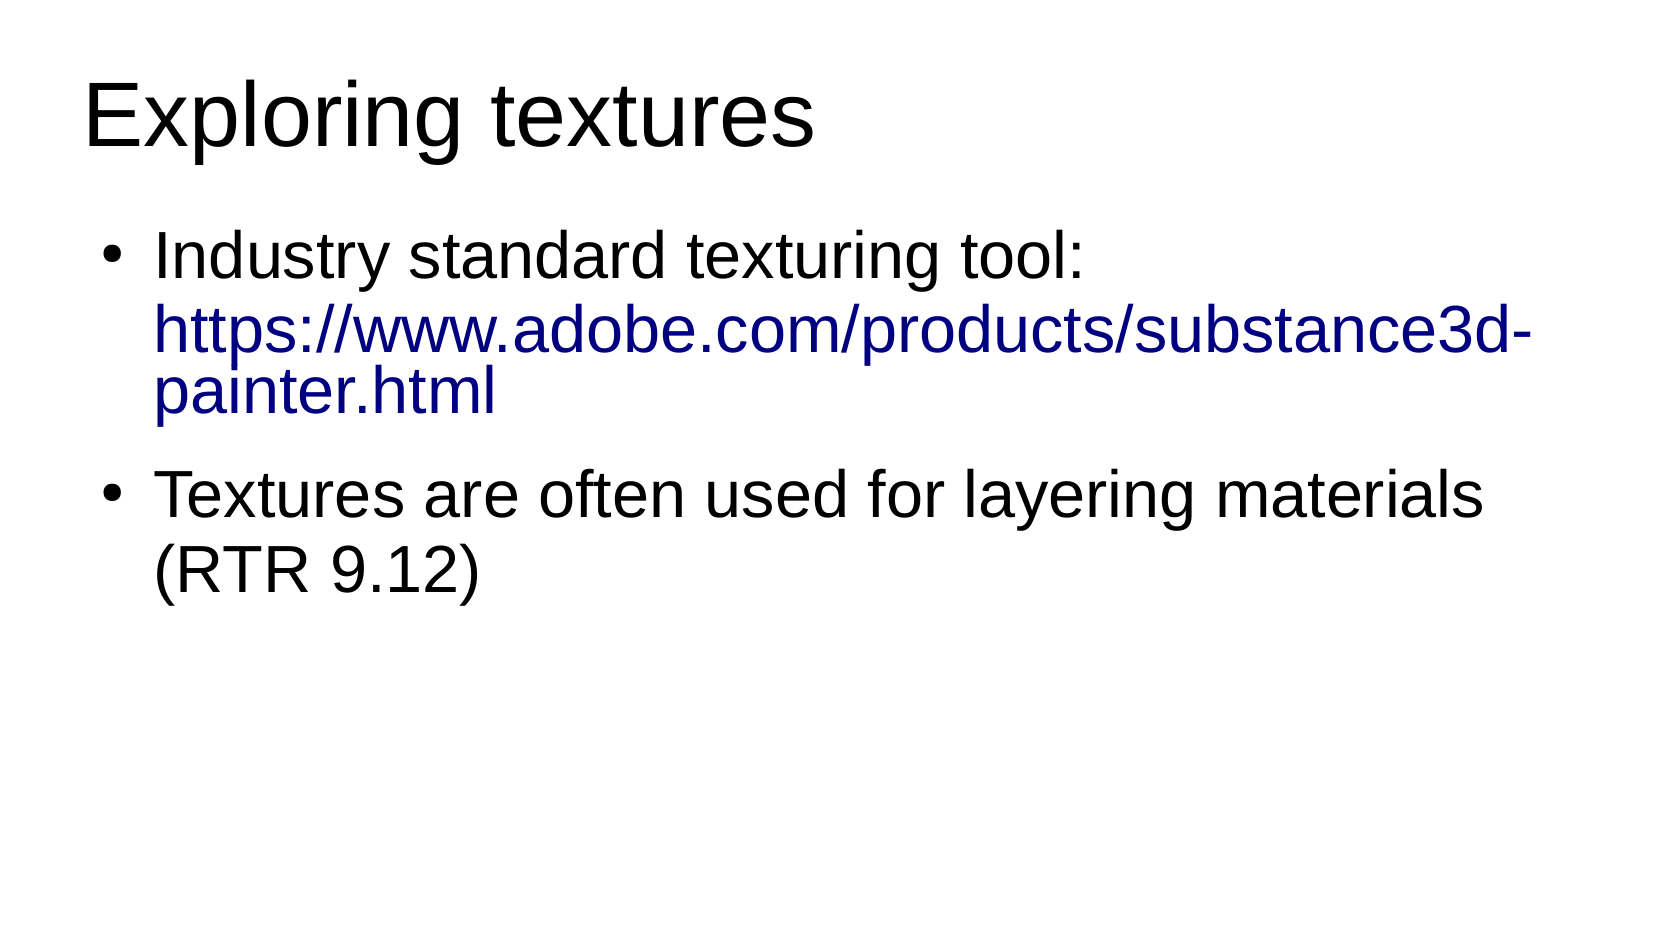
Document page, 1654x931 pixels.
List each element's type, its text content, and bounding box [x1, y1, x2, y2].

list Industry standard texturing tool: https://www.adobe.com/products/substance3d-painter.html Textures are often used for layering materials (RTR 9.12) [82, 217, 1571, 758]
title Exploring textures [82, 37, 1571, 193]
